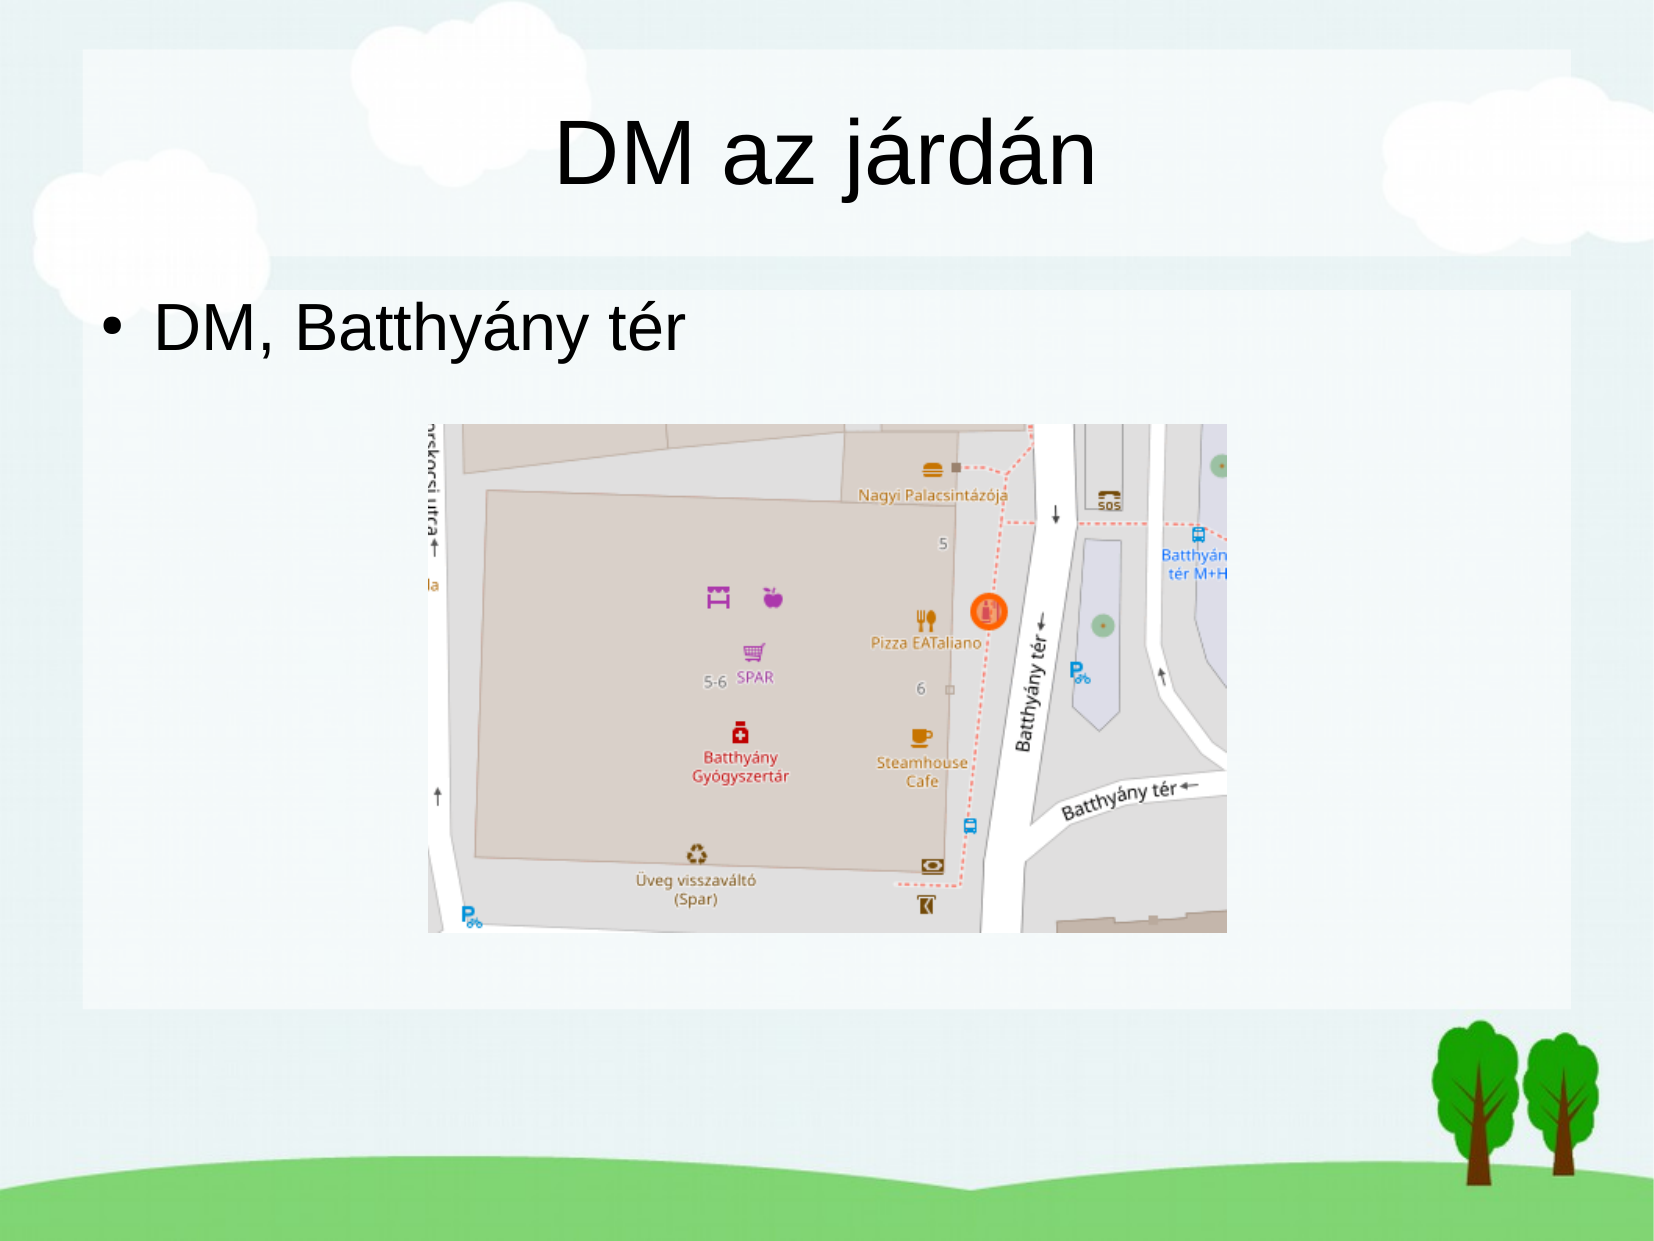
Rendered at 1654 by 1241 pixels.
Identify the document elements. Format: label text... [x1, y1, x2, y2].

title DM az járdán [82, 49, 1571, 257]
list DM, Batthyány tér [82, 290, 1571, 1010]
picture [0, 0, 1654, 1241]
